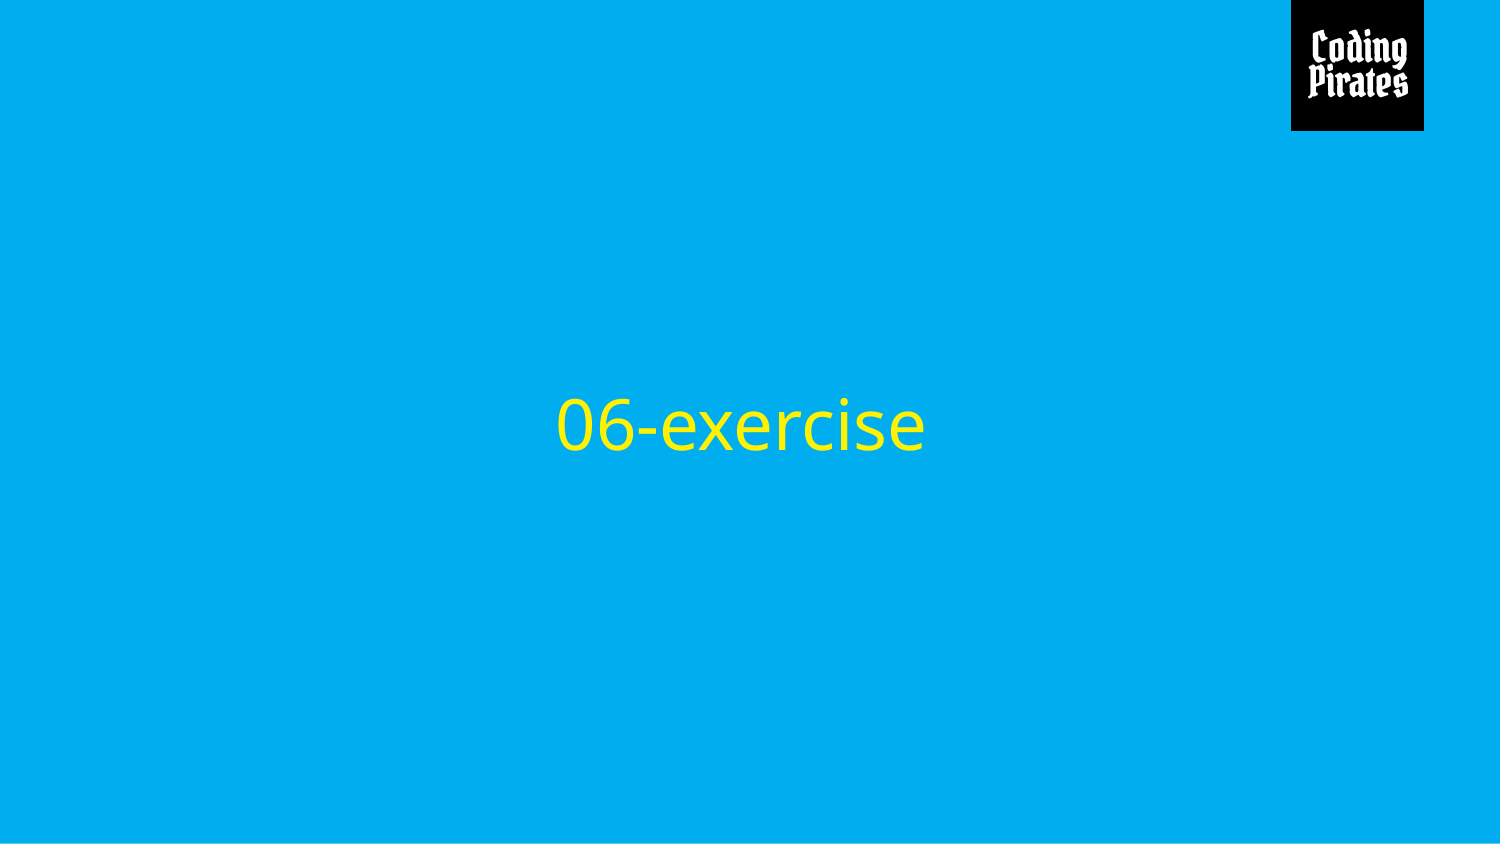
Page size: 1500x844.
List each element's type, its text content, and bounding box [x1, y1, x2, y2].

picture [1292, 0, 1423, 130]
title 06-exercise [12, 352, 1472, 491]
